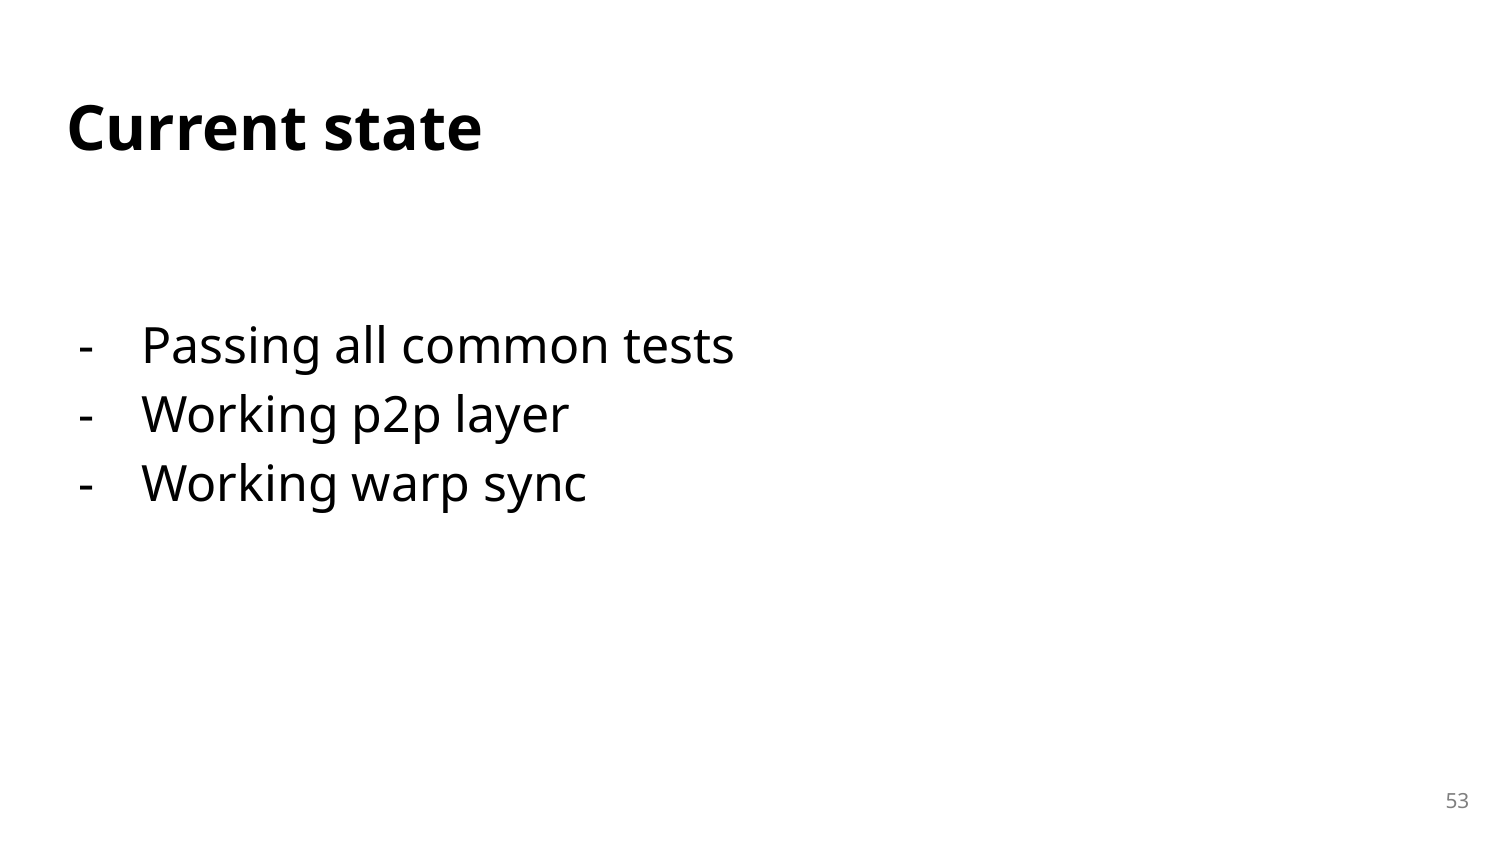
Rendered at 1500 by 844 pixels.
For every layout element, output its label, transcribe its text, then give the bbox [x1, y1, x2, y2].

slide_number <number> [1394, 769, 1484, 834]
list Passing all common tests Working p2p layer Working warp sync [51, 290, 1449, 750]
title Current state [51, 72, 1449, 176]
